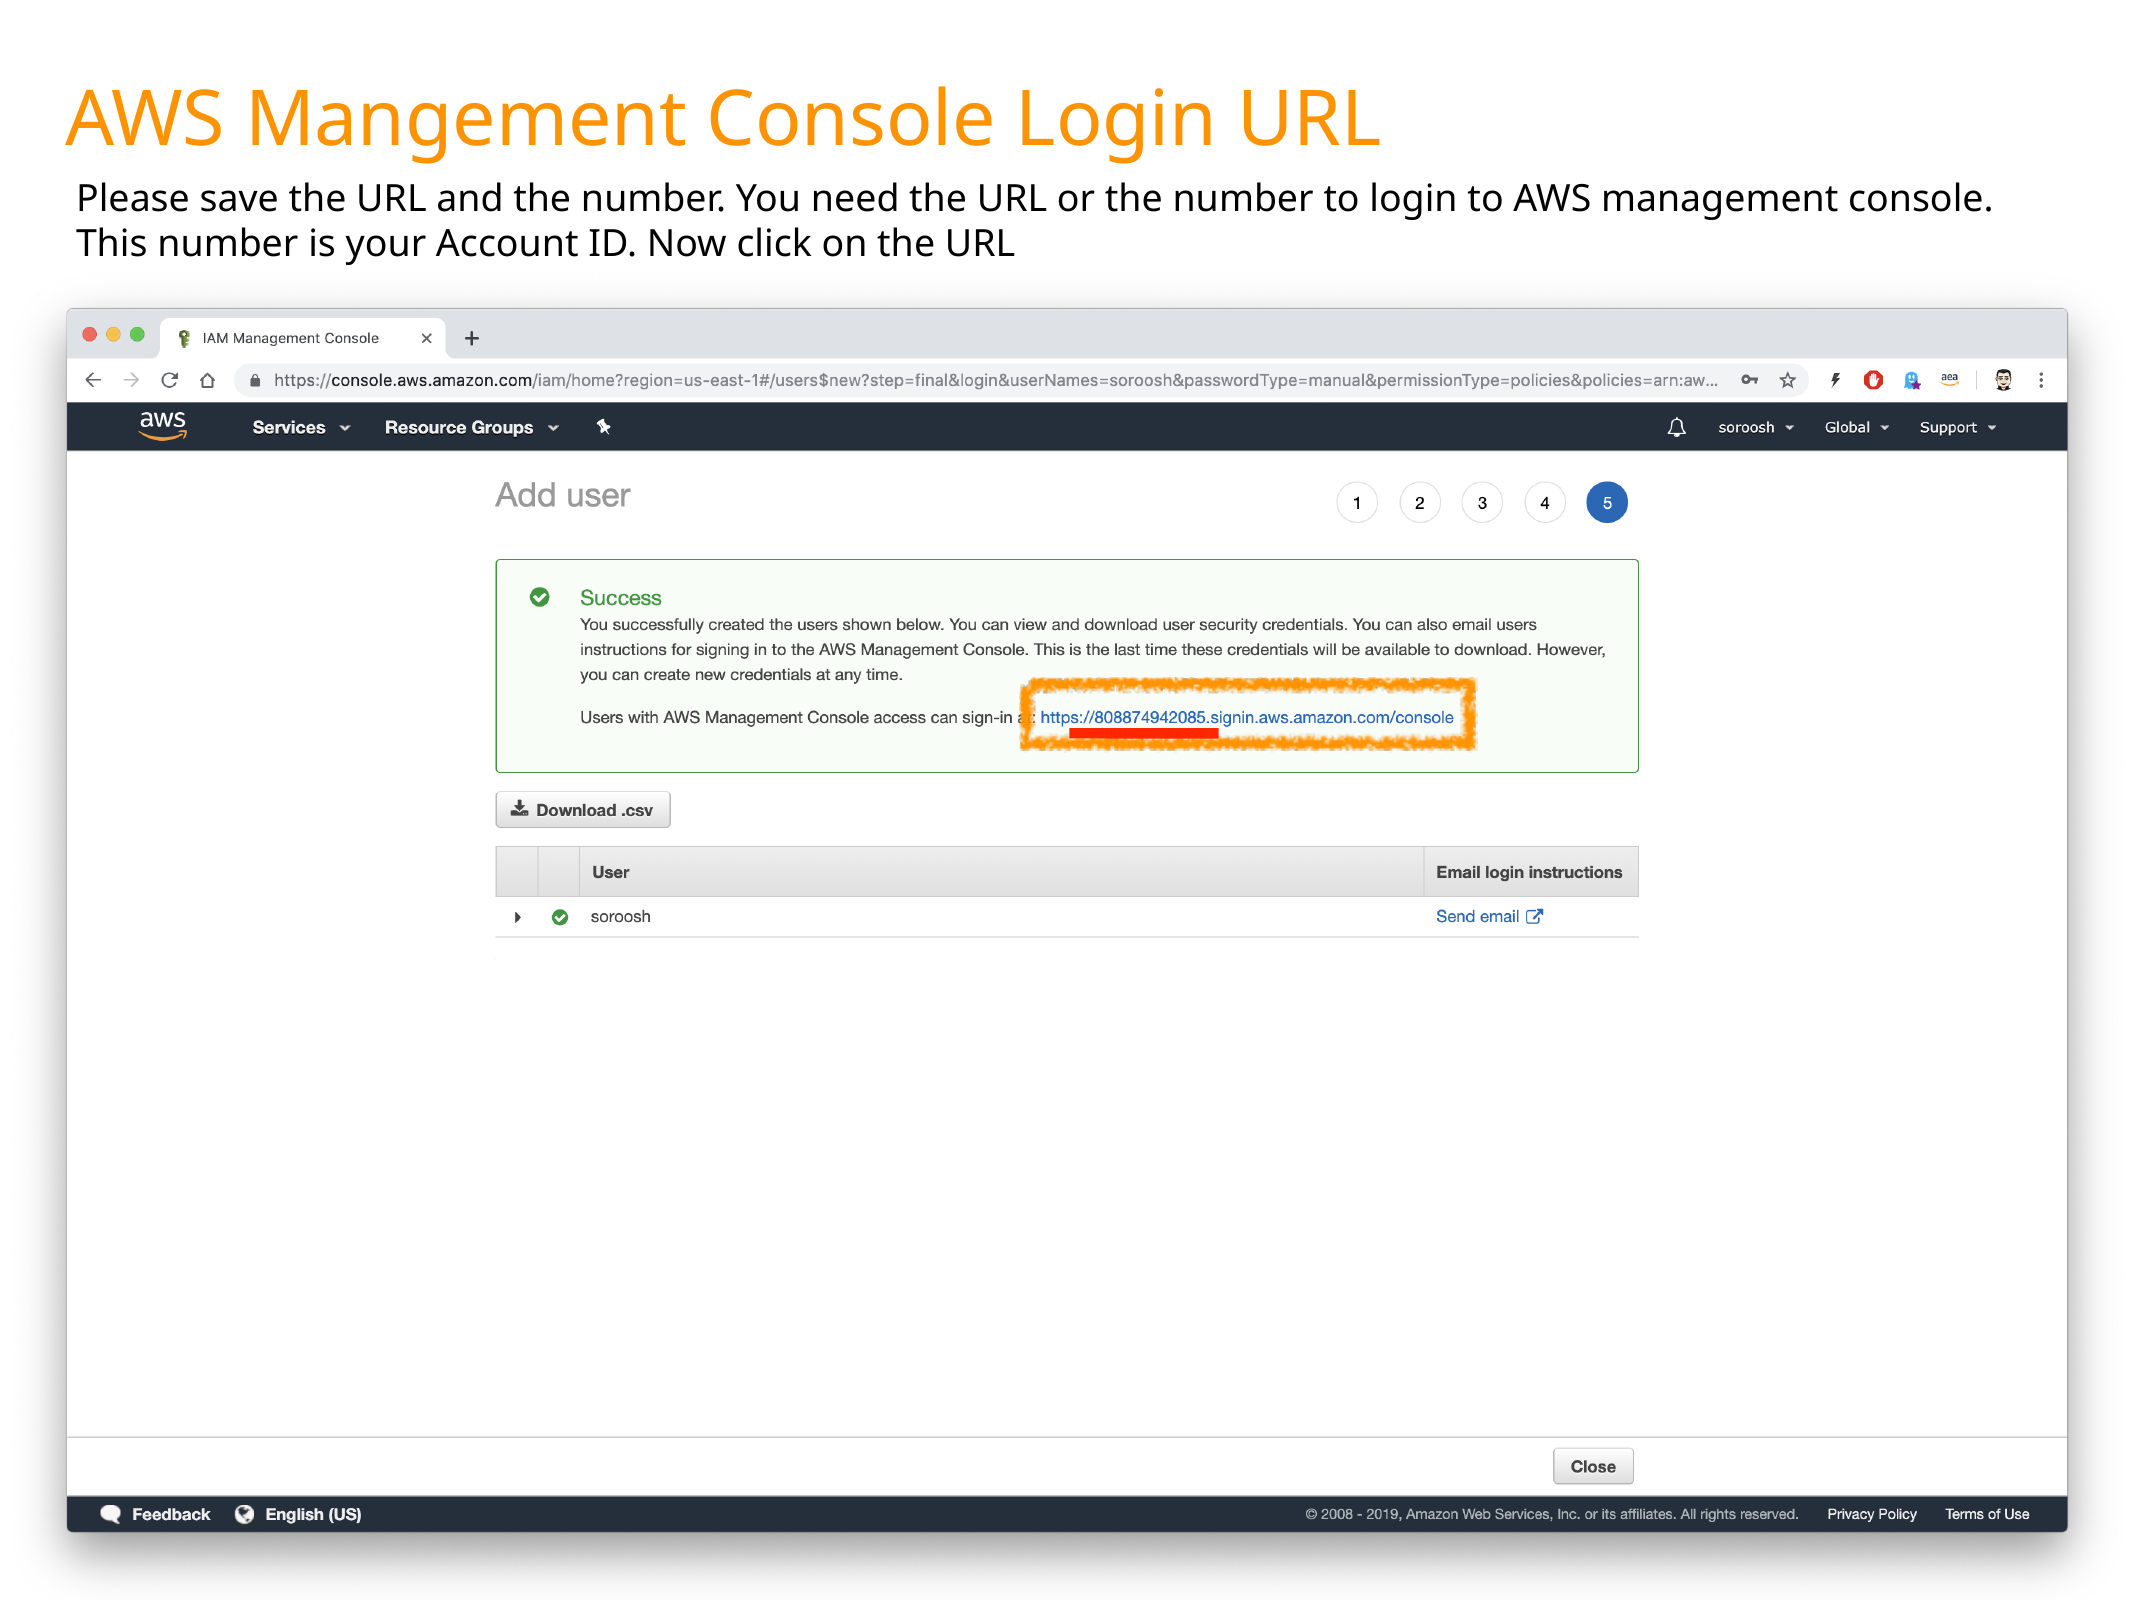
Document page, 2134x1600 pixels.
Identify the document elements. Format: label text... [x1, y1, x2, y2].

picture [0, 263, 2134, 1600]
text_box Please save the URL and the number. You need the URL or the number to login to AWS management console. This number is your Account ID. Now click on the URL [67, 165, 2066, 263]
text_box AWS Mangement Console Login URL [57, 59, 1391, 170]
